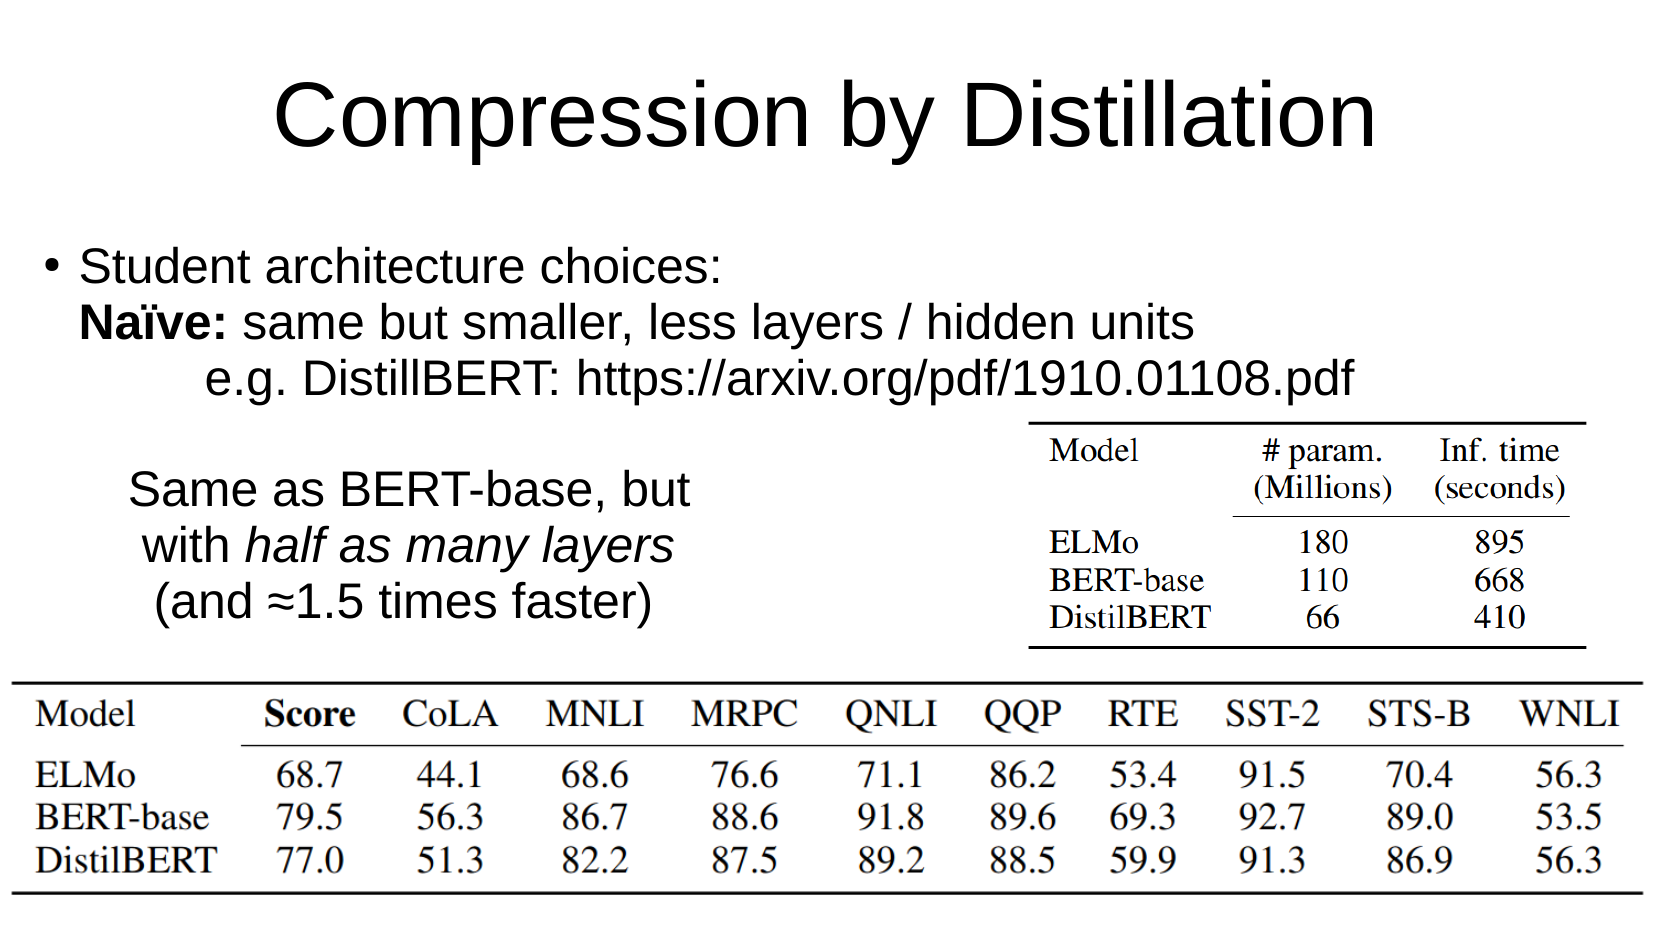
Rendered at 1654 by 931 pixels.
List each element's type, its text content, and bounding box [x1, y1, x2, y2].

picture [1023, 419, 1595, 653]
text_box Student architecture choices: Naïve: same but smaller, less layers / hidden units e.g. DistillBERT: https://arxiv.org/pdf/1910.01108.pdf Same as BERT-base, but with half as many layers (and ≈1.5 times faster) [43, 207, 1654, 889]
picture [5, 675, 1654, 907]
title Compression by Distillation [82, 37, 1571, 193]
